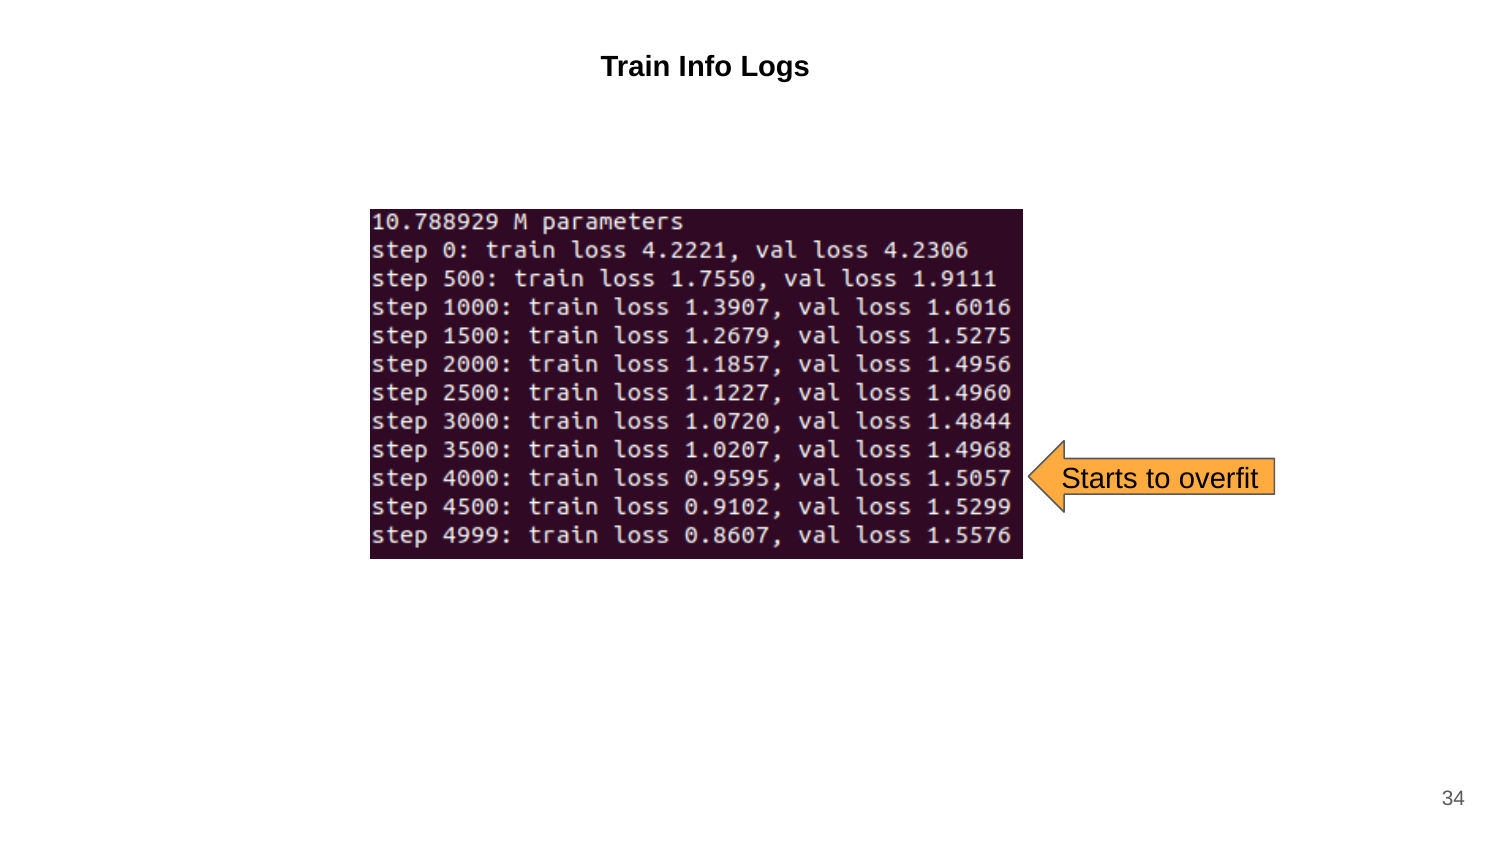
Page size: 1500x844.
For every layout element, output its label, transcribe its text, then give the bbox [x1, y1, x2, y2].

picture [370, 209, 1023, 559]
text_box Train Info Logs [585, 32, 849, 102]
text_box Starts to overfit [1028, 440, 1275, 513]
slide_number <number> [1389, 764, 1480, 830]
